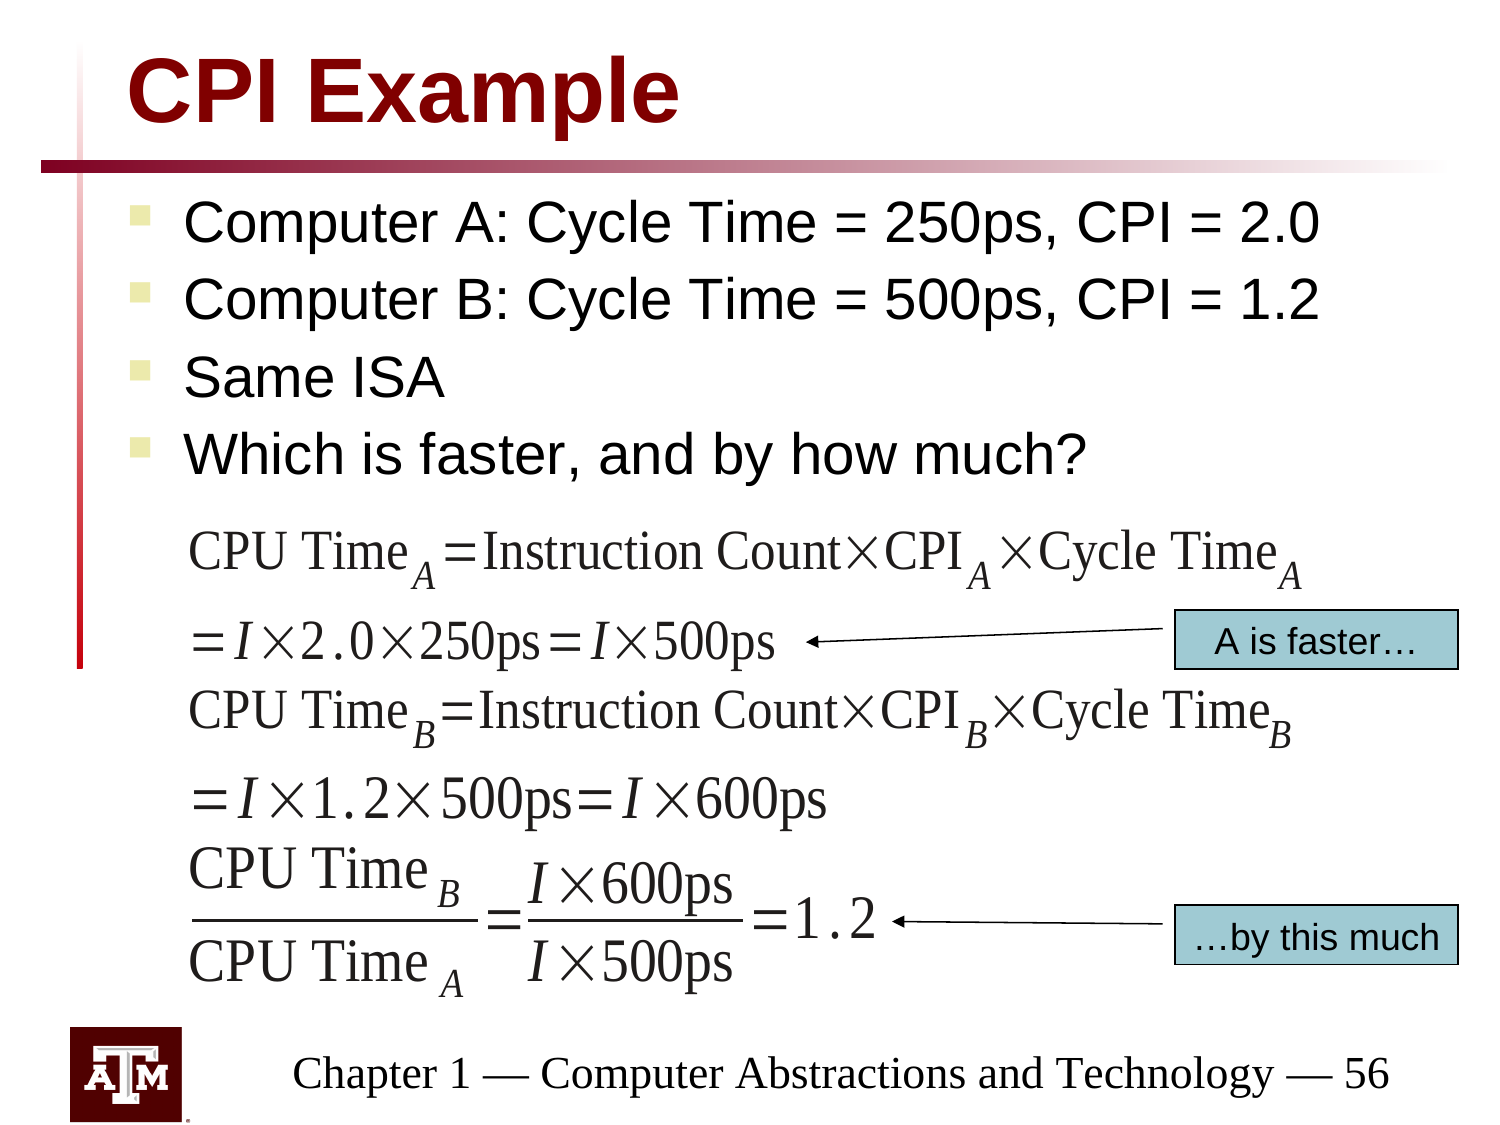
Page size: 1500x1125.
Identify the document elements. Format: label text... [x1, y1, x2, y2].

title CPI Example [112, 23, 1468, 149]
list Computer A: Cycle Time = 250ps, CPI = 2.0 Computer B: Cycle Time = 500ps, CPI = 1.2 Same ISA Which is faster, and by how much? [112, 184, 1469, 516]
text_box …by this much [1175, 905, 1458, 964]
text_box A is faster… [1175, 610, 1458, 669]
picture [60, 1023, 196, 1125]
chart [174, 515, 1330, 1008]
